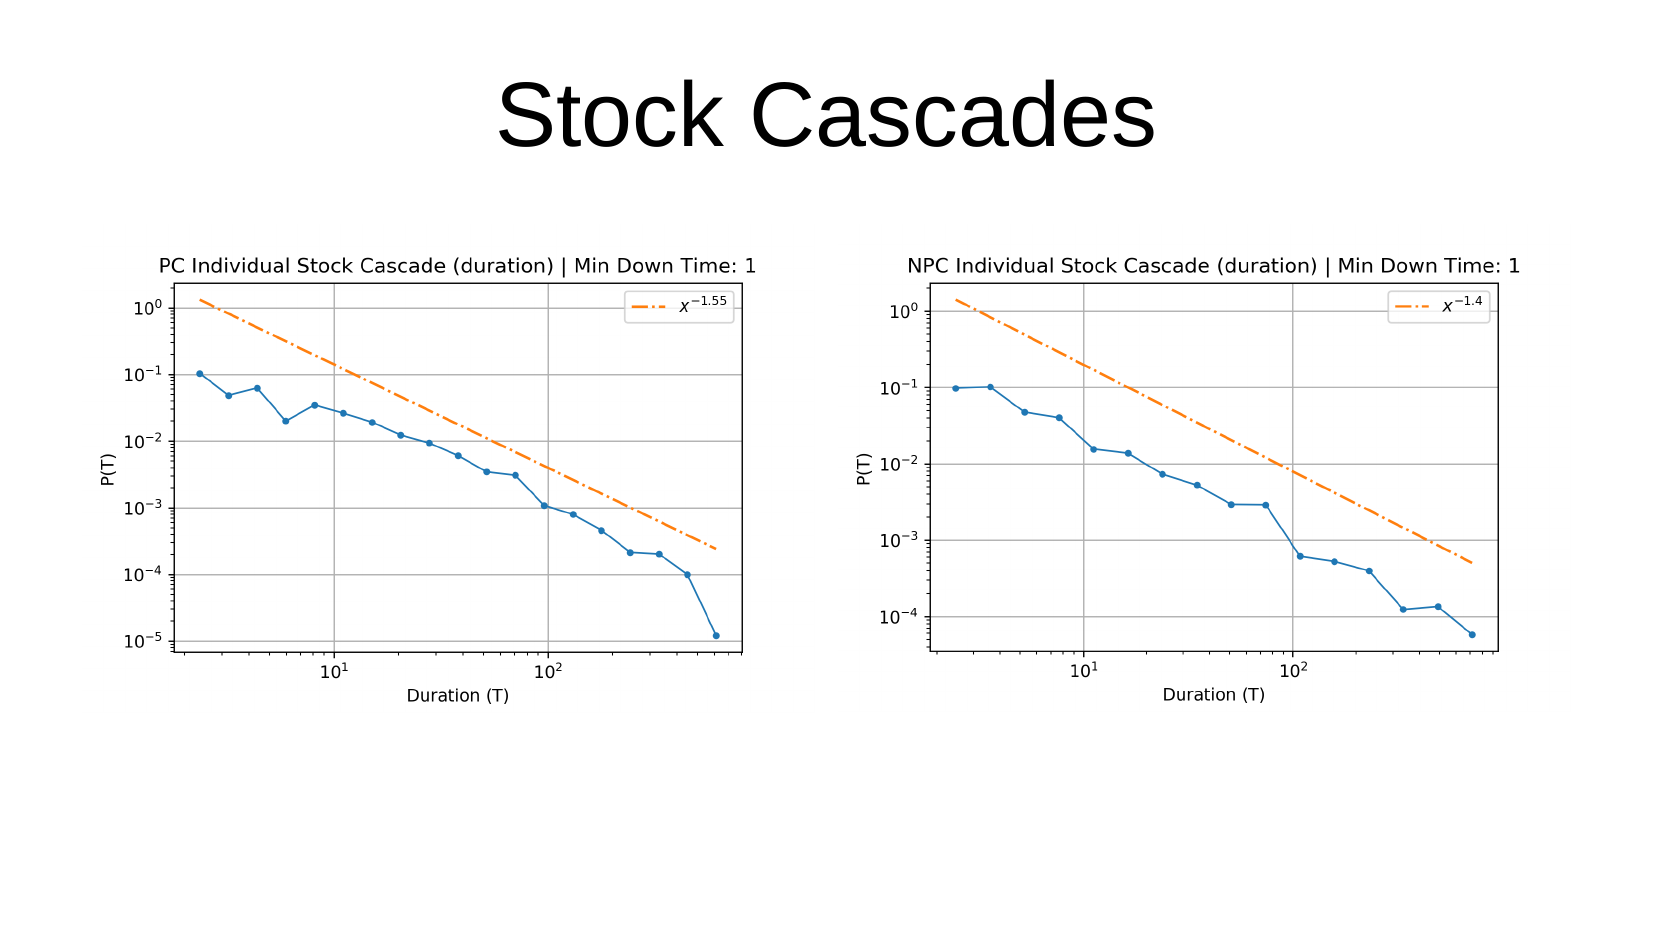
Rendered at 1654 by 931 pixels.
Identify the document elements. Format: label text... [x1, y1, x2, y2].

picture [82, 224, 815, 713]
picture [838, 224, 1571, 712]
title Stock Cascades [82, 37, 1571, 193]
